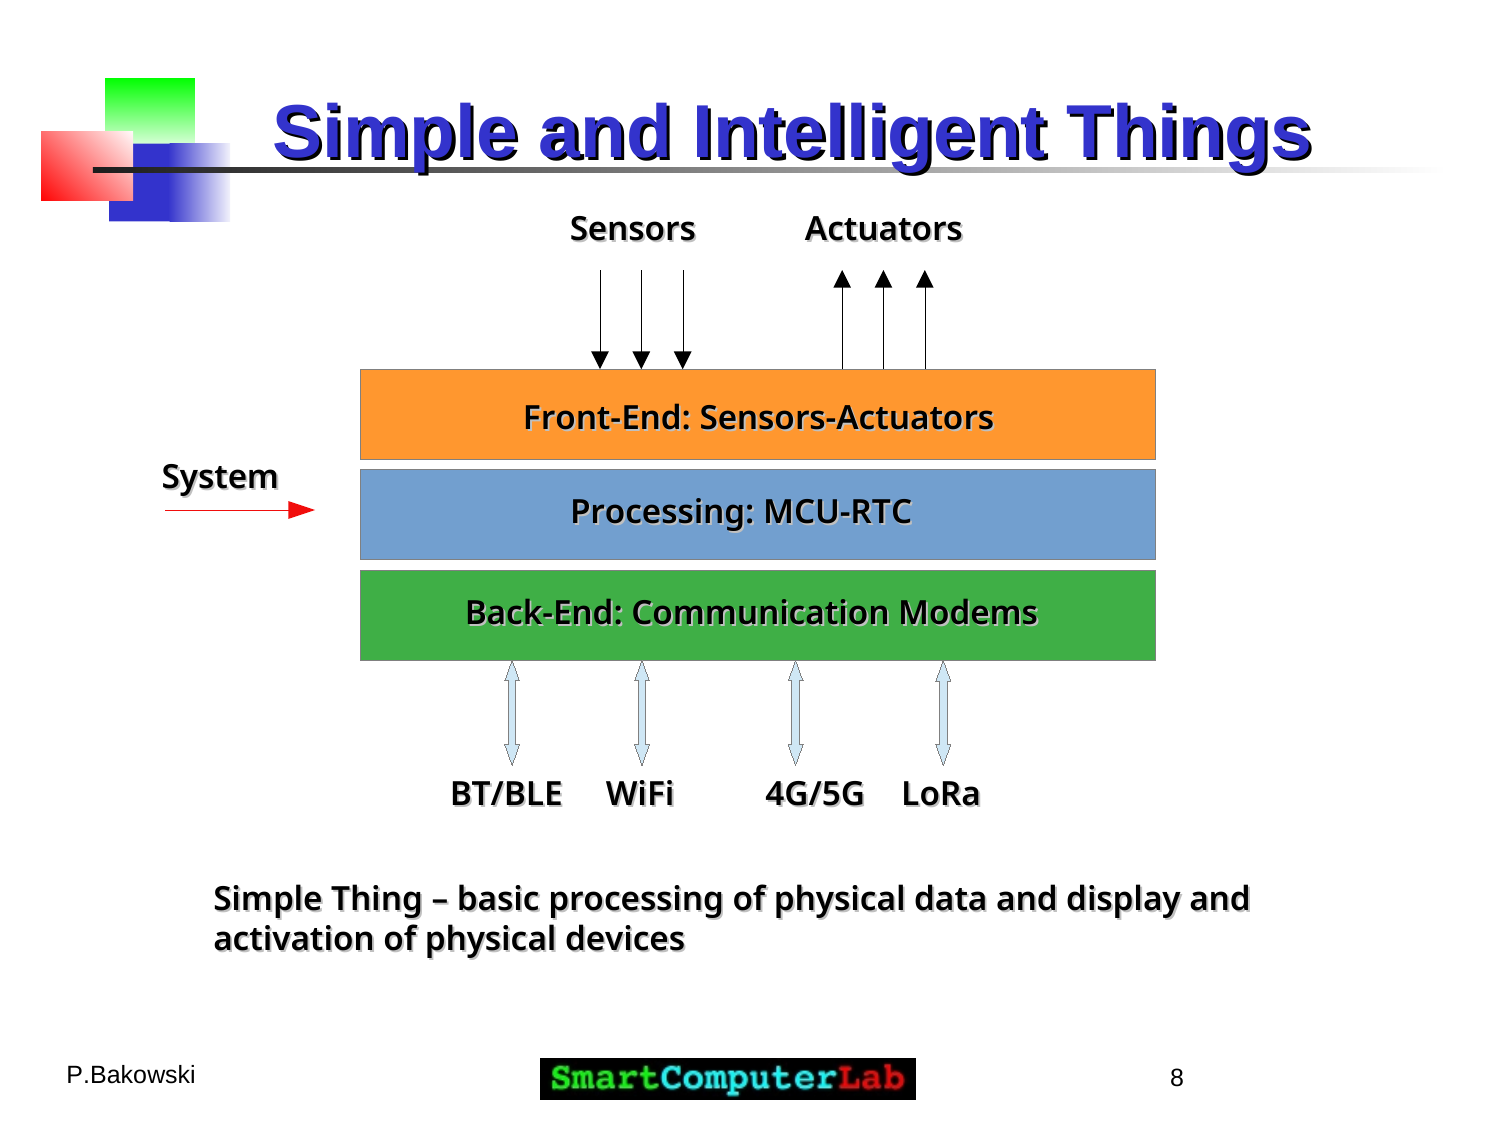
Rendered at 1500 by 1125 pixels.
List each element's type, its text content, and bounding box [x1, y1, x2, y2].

text_box LoRa [886, 765, 1024, 826]
text_box 4G/5G [750, 765, 886, 826]
text_box Back-End: Communication Modems [450, 583, 1126, 640]
text_box [360, 570, 1156, 765]
text_box Processing: MCU-RTC [555, 483, 976, 538]
title Simple and Intelligent Things [159, 74, 1426, 180]
text_box Actuators [790, 200, 991, 295]
text_box [360, 469, 1156, 560]
text_box Sensors [555, 200, 751, 295]
text_box WiFi [591, 765, 698, 820]
text_box Front-End: Sensors-Actuators [508, 388, 1070, 451]
text_box BT/BLE [435, 765, 586, 860]
text_box Simple Thing – basic processing of physical data and display and activation of physical devices [198, 870, 1366, 1045]
text_box System [146, 447, 297, 508]
picture [540, 1058, 916, 1100]
text_box [360, 369, 1156, 460]
